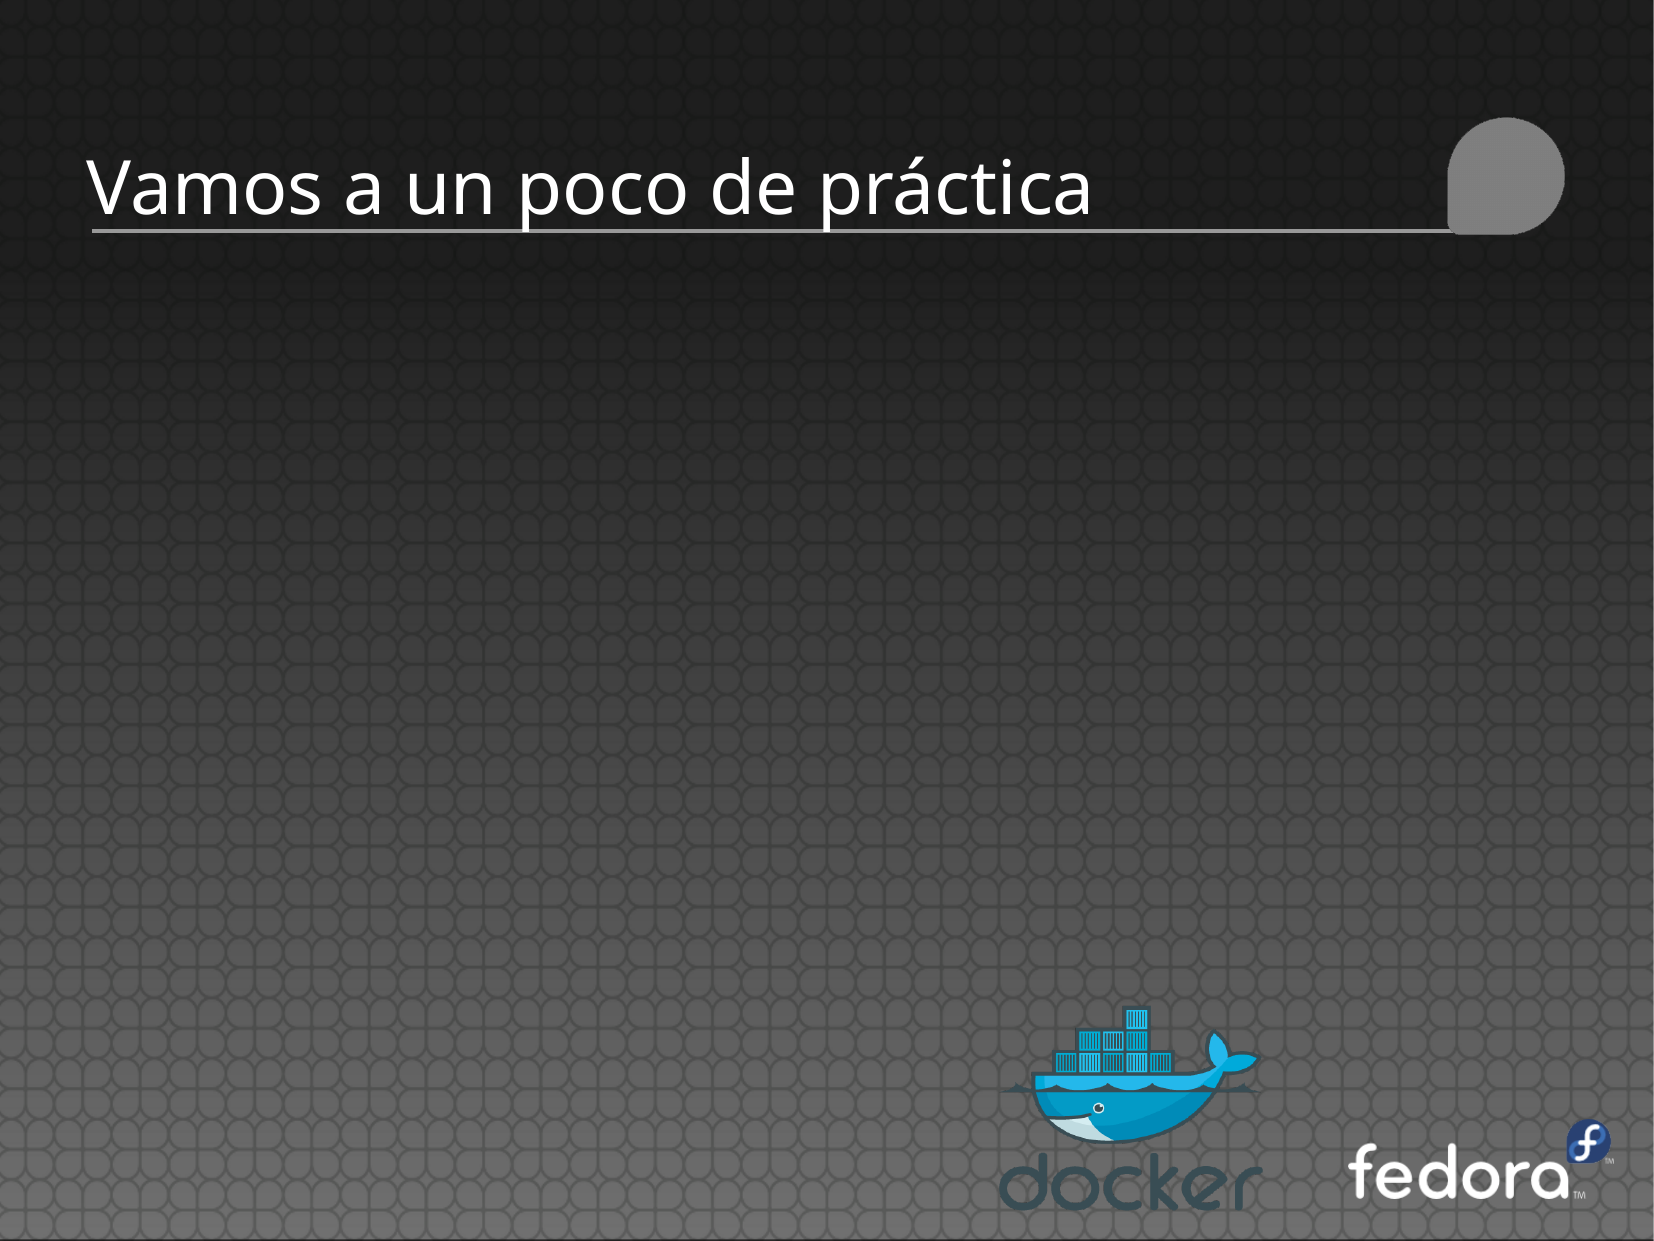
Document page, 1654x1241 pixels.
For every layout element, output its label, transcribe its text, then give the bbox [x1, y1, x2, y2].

title Vamos a un poco de práctica [86, 117, 1576, 254]
picture [0, 0, 1654, 1241]
